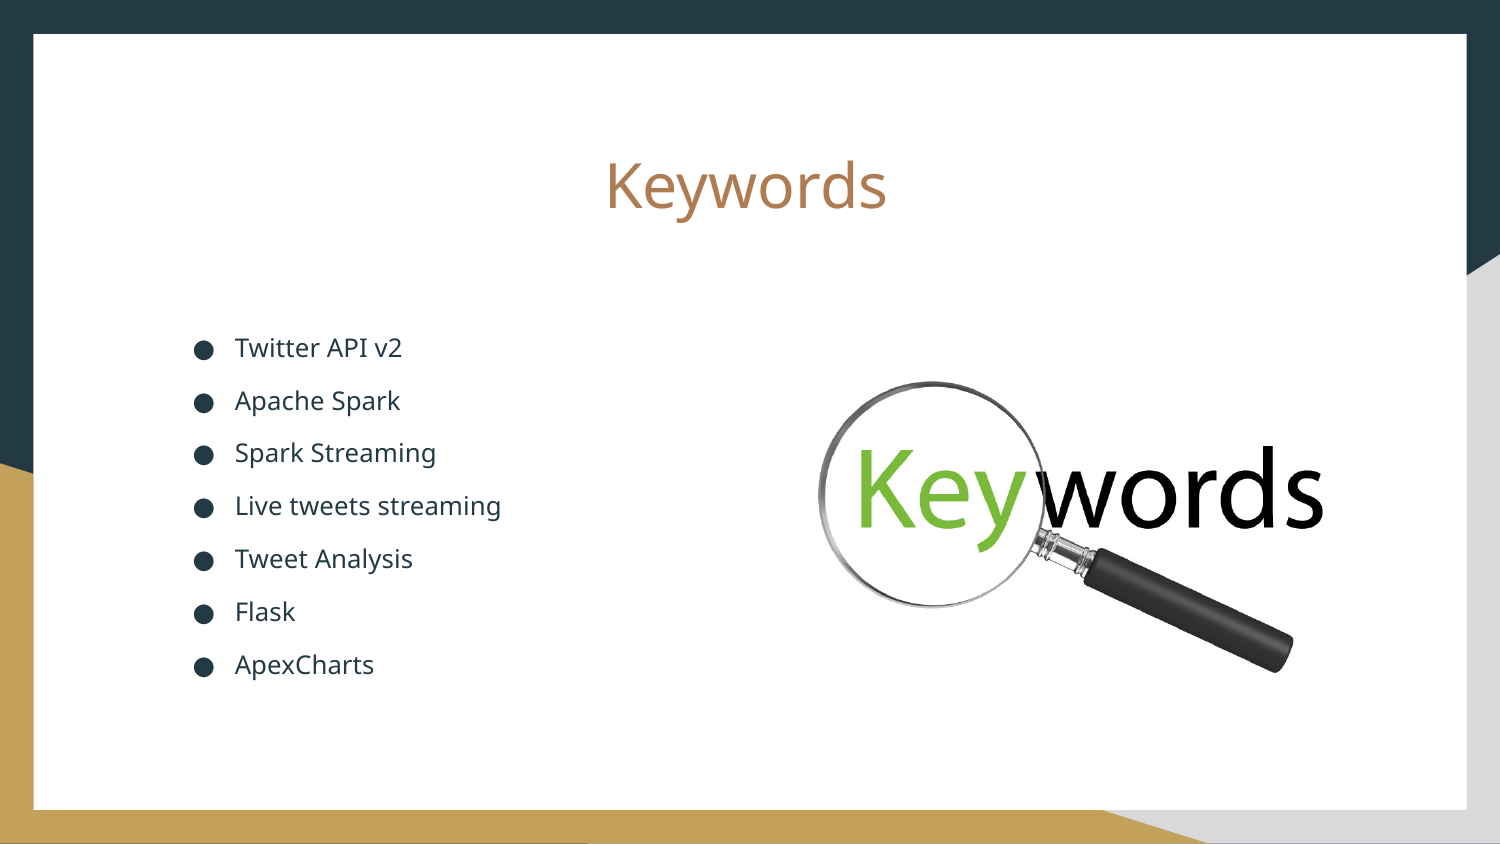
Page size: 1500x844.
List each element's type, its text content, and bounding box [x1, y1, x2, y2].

title Keywords [589, 126, 911, 284]
picture [781, 321, 1325, 729]
list Twitter API v2 Apache Spark Spark Streaming Live tweets streaming Tweet Analysis Flask ApexCharts [161, 296, 607, 699]
